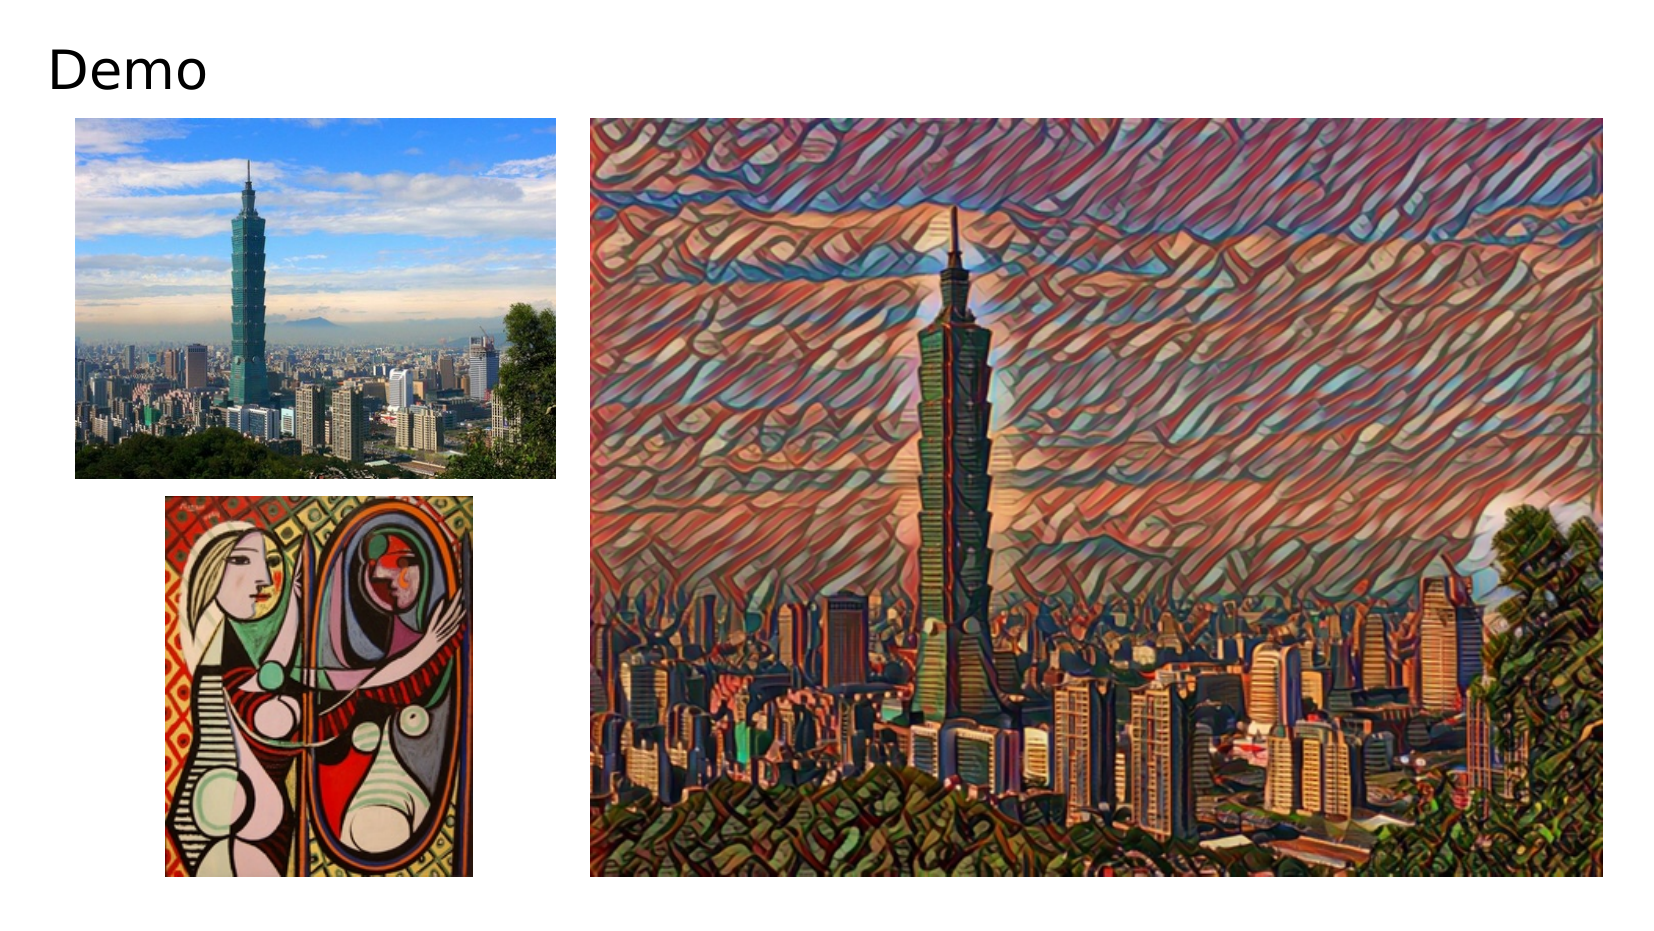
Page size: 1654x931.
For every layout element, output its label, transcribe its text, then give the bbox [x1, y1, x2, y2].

picture [75, 118, 556, 479]
picture [590, 118, 1603, 877]
title Demo [47, 23, 1536, 119]
picture [165, 496, 473, 877]
